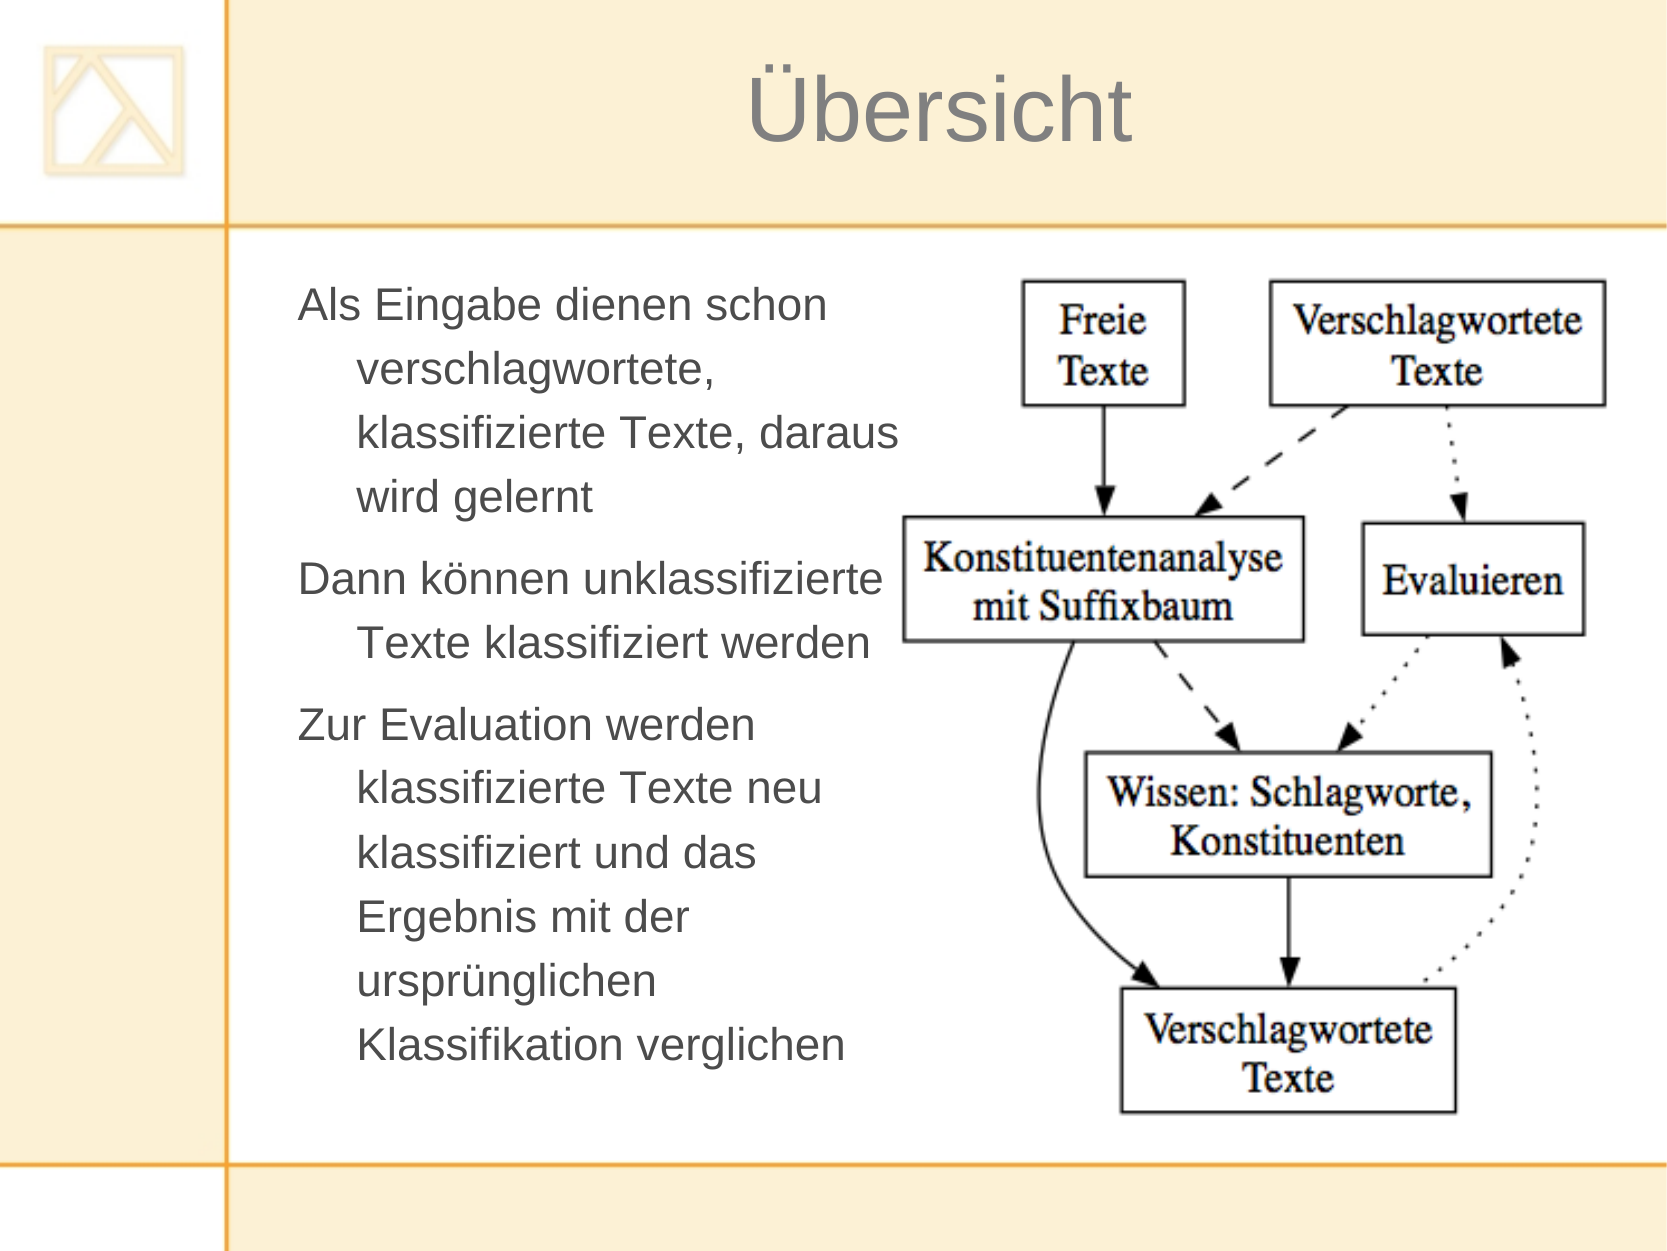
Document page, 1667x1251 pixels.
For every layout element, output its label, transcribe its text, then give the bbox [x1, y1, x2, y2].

title Übersicht [268, 0, 1611, 238]
list Als Eingabe dienen schon verschlagwortete, klassifizierte Texte, daraus wird gelernt Dann können unklassifizierte Texte klassifiziert werden Zur Evaluation werden klassifizierte Texte neu klassifiziert und das Ergebnis mit der ursprünglichen Klassifikation verglichen [268, 265, 924, 1118]
picture [0, 0, 1667, 1251]
